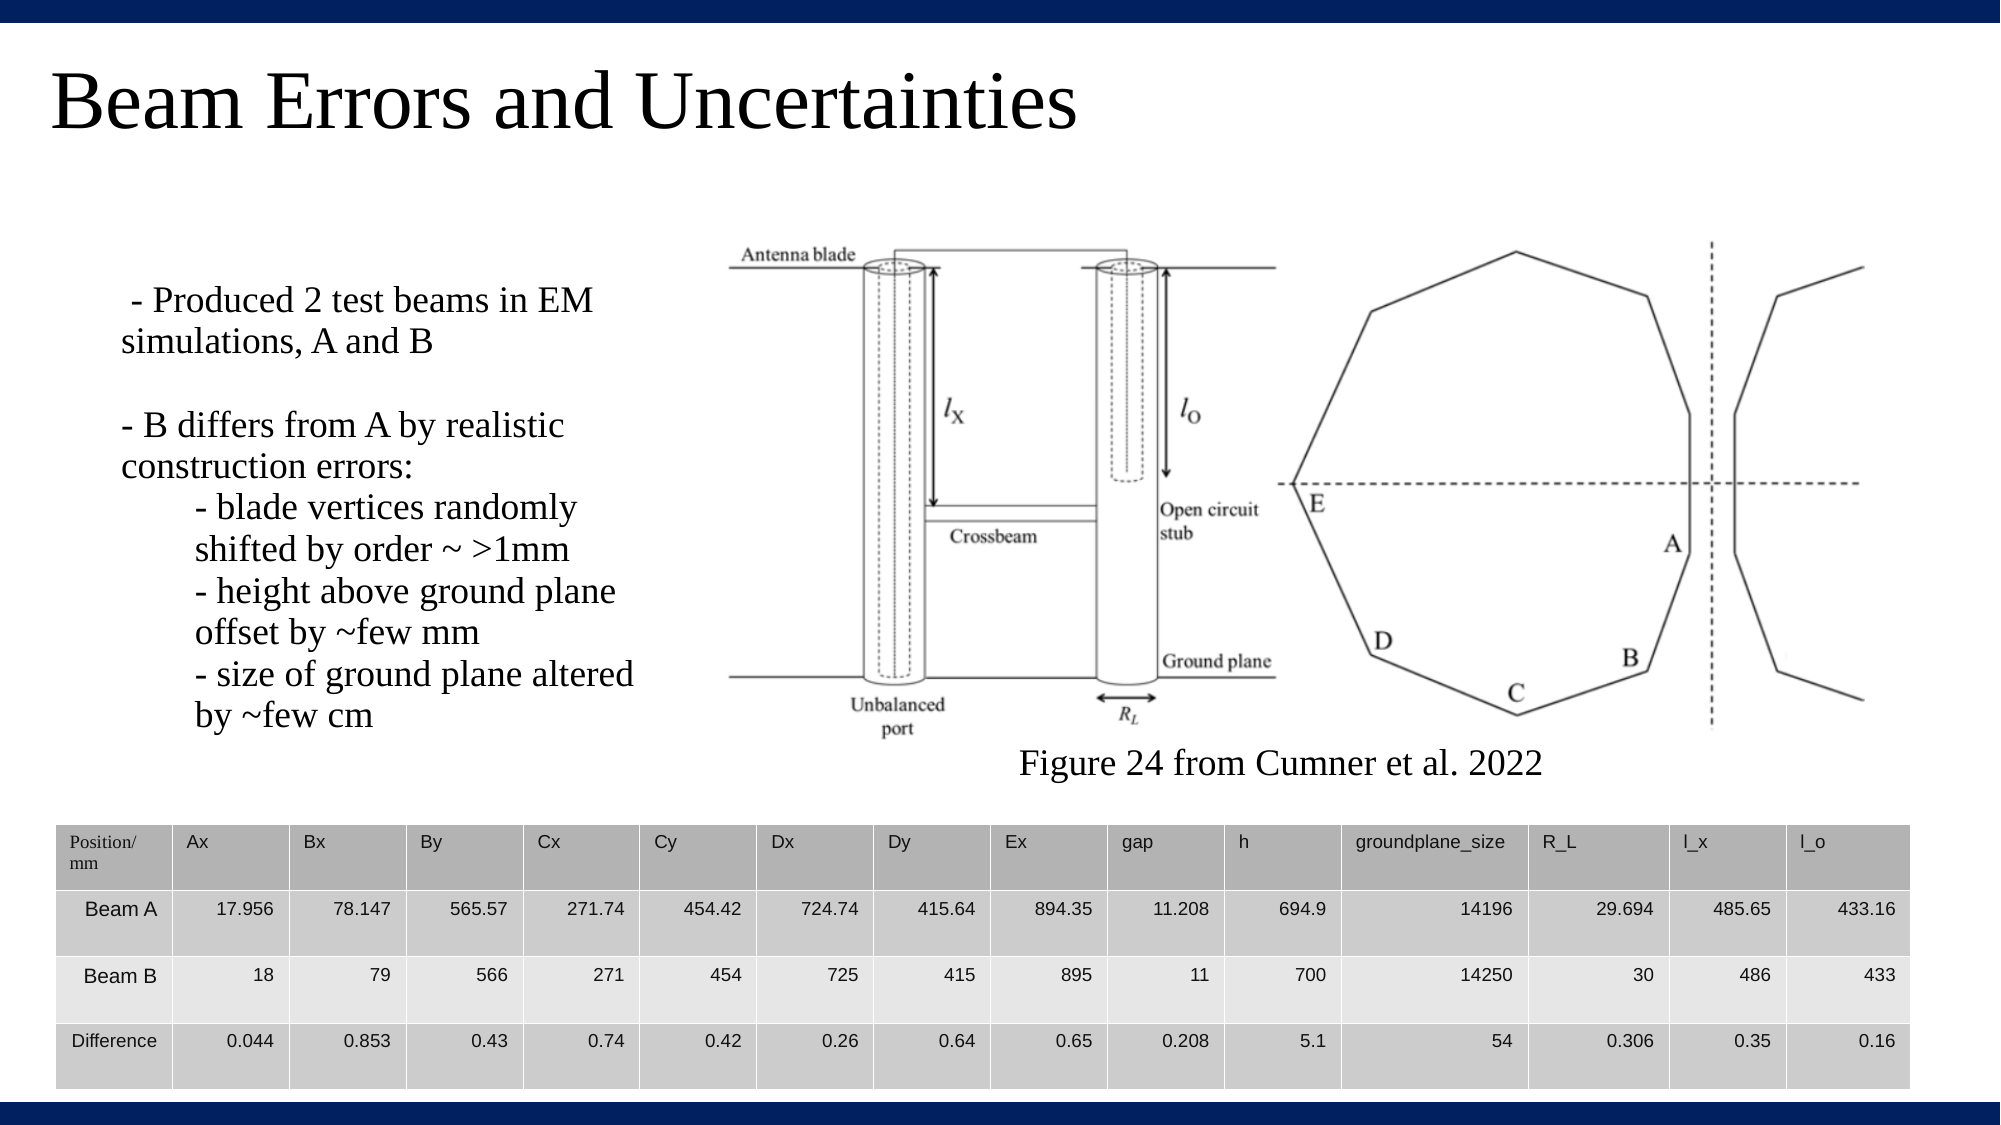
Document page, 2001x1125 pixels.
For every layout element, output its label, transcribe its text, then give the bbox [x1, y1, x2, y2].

table_header Cx [524, 825, 639, 890]
table_cell 894.35 [991, 891, 1107, 956]
table_cell 29.694 [1529, 891, 1669, 956]
table_cell 566 [407, 957, 523, 1023]
table_cell Beam A [56, 891, 172, 956]
text_box - Produced 2 test beams in EM simulations, A and B - B differs from A by realistic construction errors: - blade vertices randomly shifted by order ~ >1mm - height above ground plane offset by ~few mm - size of ground plane altered by ~few cm [106, 271, 686, 744]
table_cell 78.147 [290, 891, 406, 956]
table_cell 486 [1670, 957, 1786, 1023]
table_cell 11.208 [1108, 891, 1224, 956]
table_header gap [1108, 825, 1224, 890]
table_cell Beam B [56, 957, 172, 1023]
table_header Dx [757, 825, 873, 890]
table_header R_L [1529, 825, 1669, 890]
table_cell 0.208 [1108, 1024, 1224, 1089]
text_box [0, 0, 2000, 22]
table_cell 0.16 [1787, 1024, 1910, 1089]
table_cell 0.42 [640, 1024, 756, 1089]
table_header Ax [173, 825, 289, 890]
table_header l_o [1787, 825, 1910, 890]
table_cell 0.26 [757, 1024, 873, 1089]
text_box Figure 24 from Cumner et al. 2022 [1003, 735, 1607, 792]
table_header Ex [991, 825, 1107, 890]
table_cell 271.74 [524, 891, 639, 956]
table_cell 700 [1225, 957, 1341, 1023]
table_cell 0.306 [1529, 1024, 1669, 1089]
table_header Cy [640, 825, 756, 890]
table_cell 0.853 [290, 1024, 406, 1089]
text_box [0, 1102, 2000, 1125]
table_cell 14250 [1342, 957, 1528, 1023]
table_cell 0.65 [991, 1024, 1107, 1089]
table_cell 0.74 [524, 1024, 639, 1089]
table_cell 0.43 [407, 1024, 523, 1089]
table_cell 18 [173, 957, 289, 1023]
table_cell 694.9 [1225, 891, 1341, 956]
table_cell 565.57 [407, 891, 523, 956]
table_cell 454.42 [640, 891, 756, 956]
table_cell 79 [290, 957, 406, 1023]
picture [696, 212, 1890, 745]
table_cell 0.35 [1670, 1024, 1786, 1089]
table_header Dy [874, 825, 990, 890]
table_header groundplane_size [1342, 825, 1528, 890]
table_cell 0.64 [874, 1024, 990, 1089]
table_cell 14196 [1342, 891, 1528, 956]
table_cell 895 [991, 957, 1107, 1023]
table_cell 415 [874, 957, 990, 1023]
table_cell 5.1 [1225, 1024, 1341, 1089]
table_header l_x [1670, 825, 1786, 890]
table_cell 724.74 [757, 891, 873, 956]
table_cell 30 [1529, 957, 1669, 1023]
table_cell 271 [524, 957, 639, 1023]
table_header h [1225, 825, 1341, 890]
table_cell 485.65 [1670, 891, 1786, 956]
table_cell Difference [56, 1024, 172, 1089]
table_cell 17.956 [173, 891, 289, 956]
table_header Position/mm [56, 825, 172, 890]
table_cell 433.16 [1787, 891, 1910, 956]
table_cell 433 [1787, 957, 1910, 1023]
table_cell 11 [1108, 957, 1224, 1023]
table_cell 454 [640, 957, 756, 1023]
text_box Beam Errors and Uncertainties [35, 47, 1146, 155]
table_cell 415.64 [874, 891, 990, 956]
table_cell 0.044 [173, 1024, 289, 1089]
table_header By [407, 825, 523, 890]
table_cell 54 [1342, 1024, 1528, 1089]
table_header Bx [290, 825, 406, 890]
table_cell 725 [757, 957, 873, 1023]
